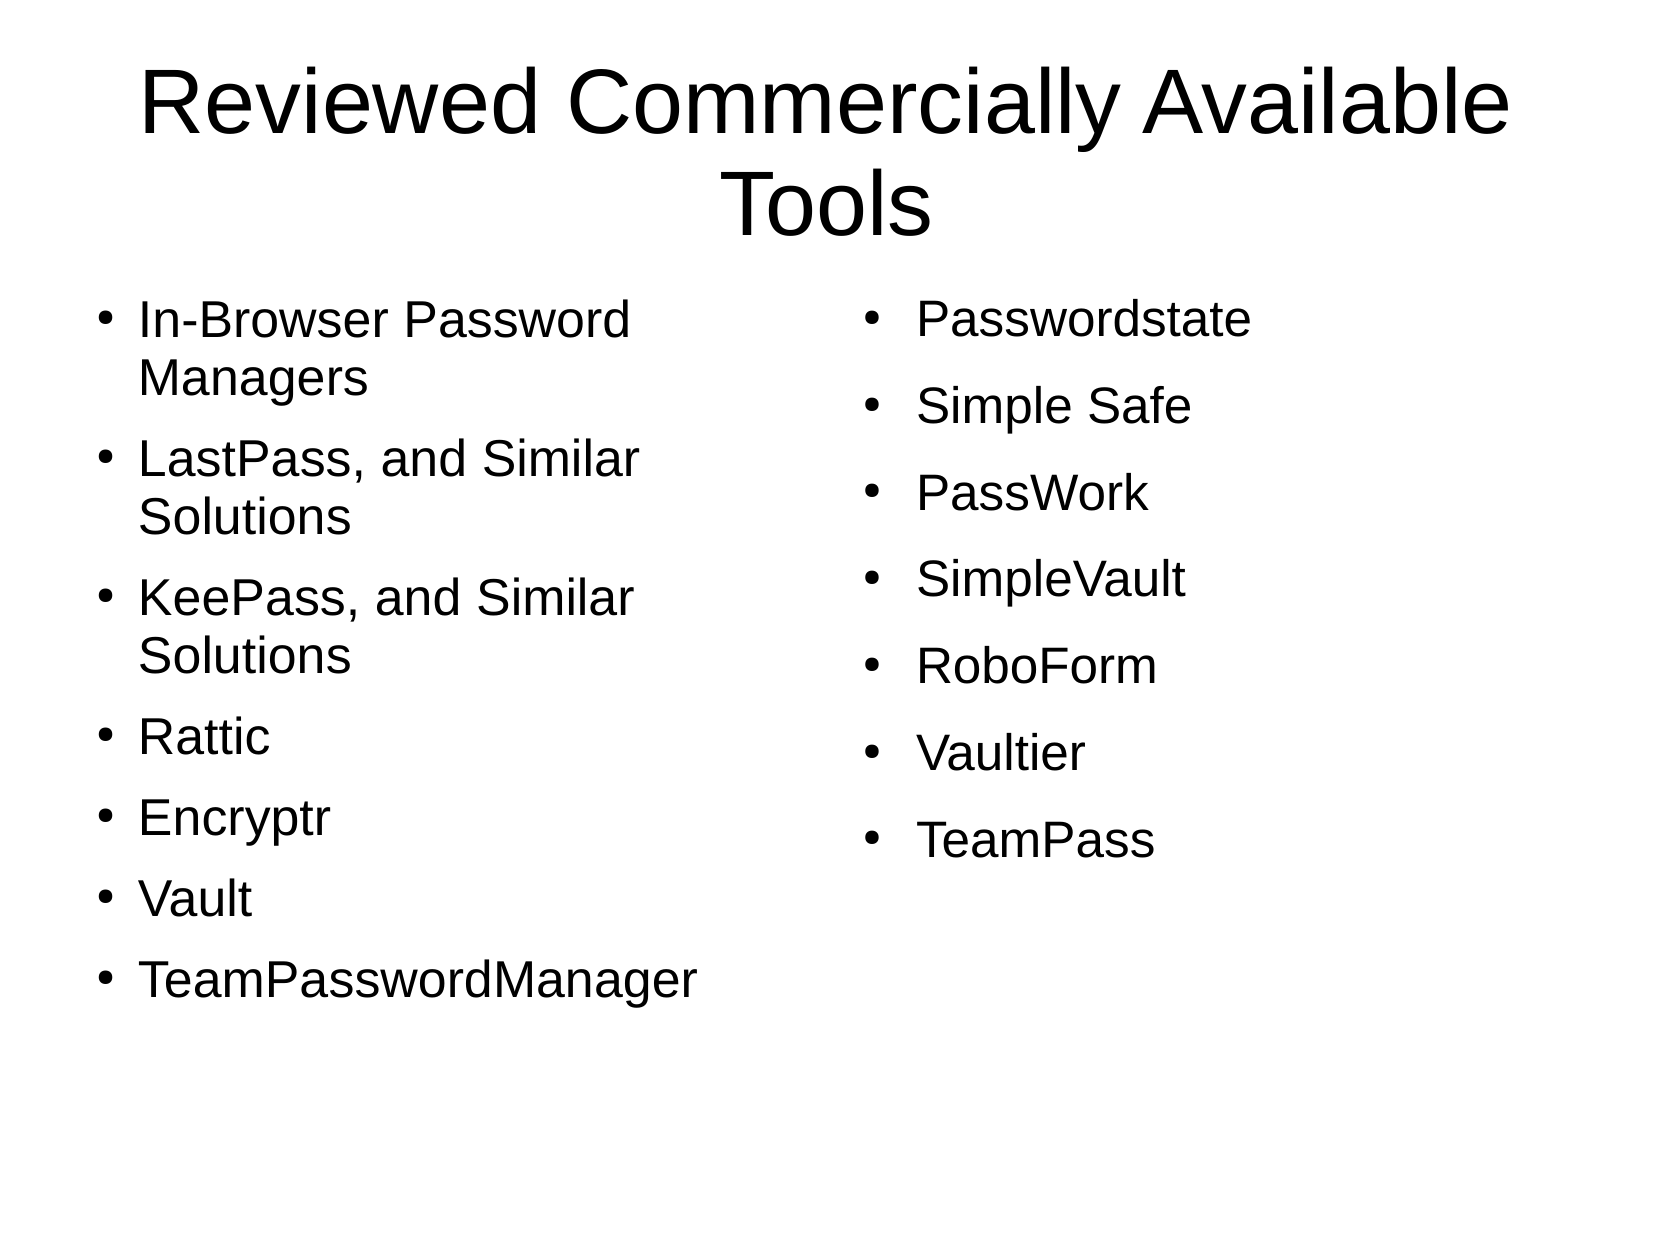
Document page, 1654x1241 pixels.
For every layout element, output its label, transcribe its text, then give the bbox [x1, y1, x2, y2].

list Passwordstate Simple Safe PassWork SimpleVault RoboForm Vaultier TeamPass [845, 290, 1572, 1010]
list In-Browser Password Managers LastPass, and Similar Solutions KeePass, and Similar Solutions Rattic Encryptr Vault TeamPasswordManager [82, 290, 809, 1010]
title Reviewed Commercially Available Tools [82, 49, 1571, 257]
